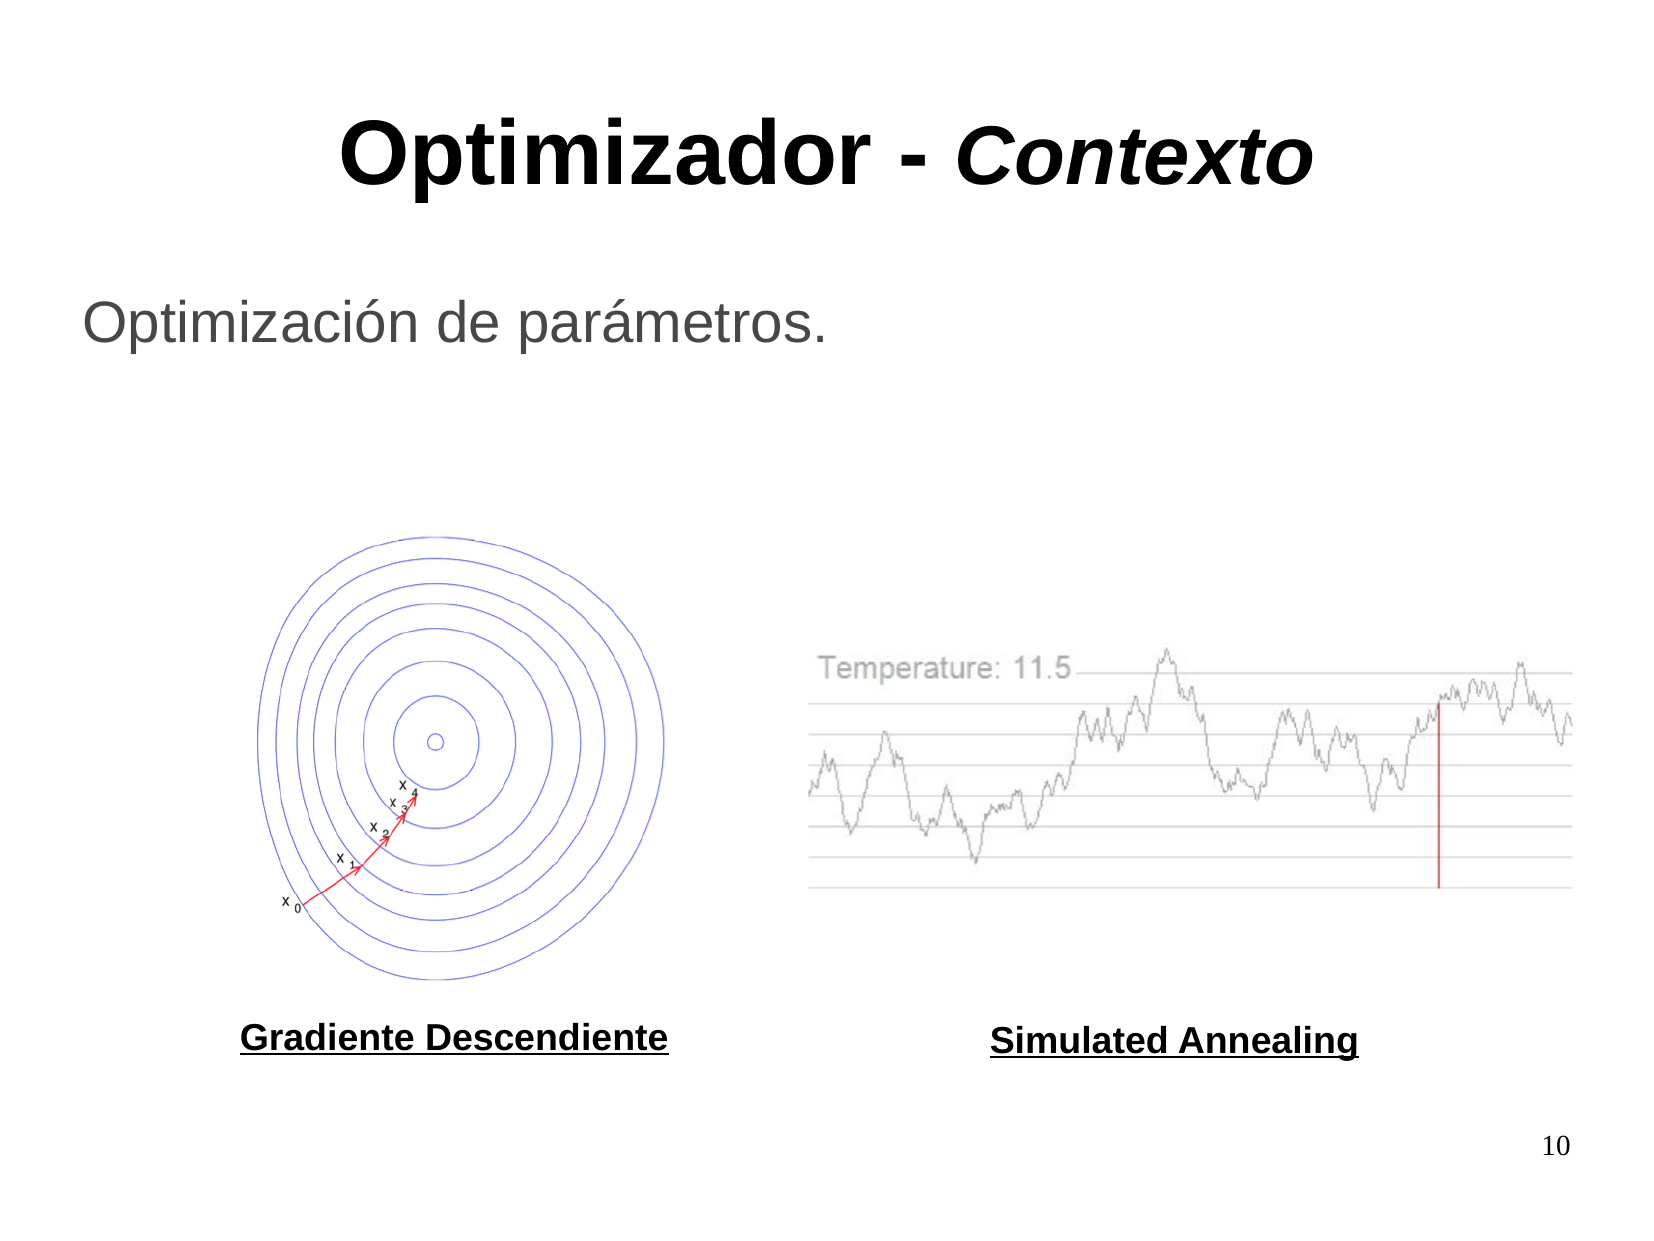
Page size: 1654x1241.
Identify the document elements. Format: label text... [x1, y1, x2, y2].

text_box Simulated Annealing [975, 1012, 1381, 1111]
list Optimización de parámetros. [82, 290, 1571, 1010]
text_box Gradiente Descendiente [225, 1009, 706, 1108]
picture [795, 629, 1587, 910]
picture [225, 517, 698, 1009]
title Optimizador - Contexto [82, 49, 1571, 257]
